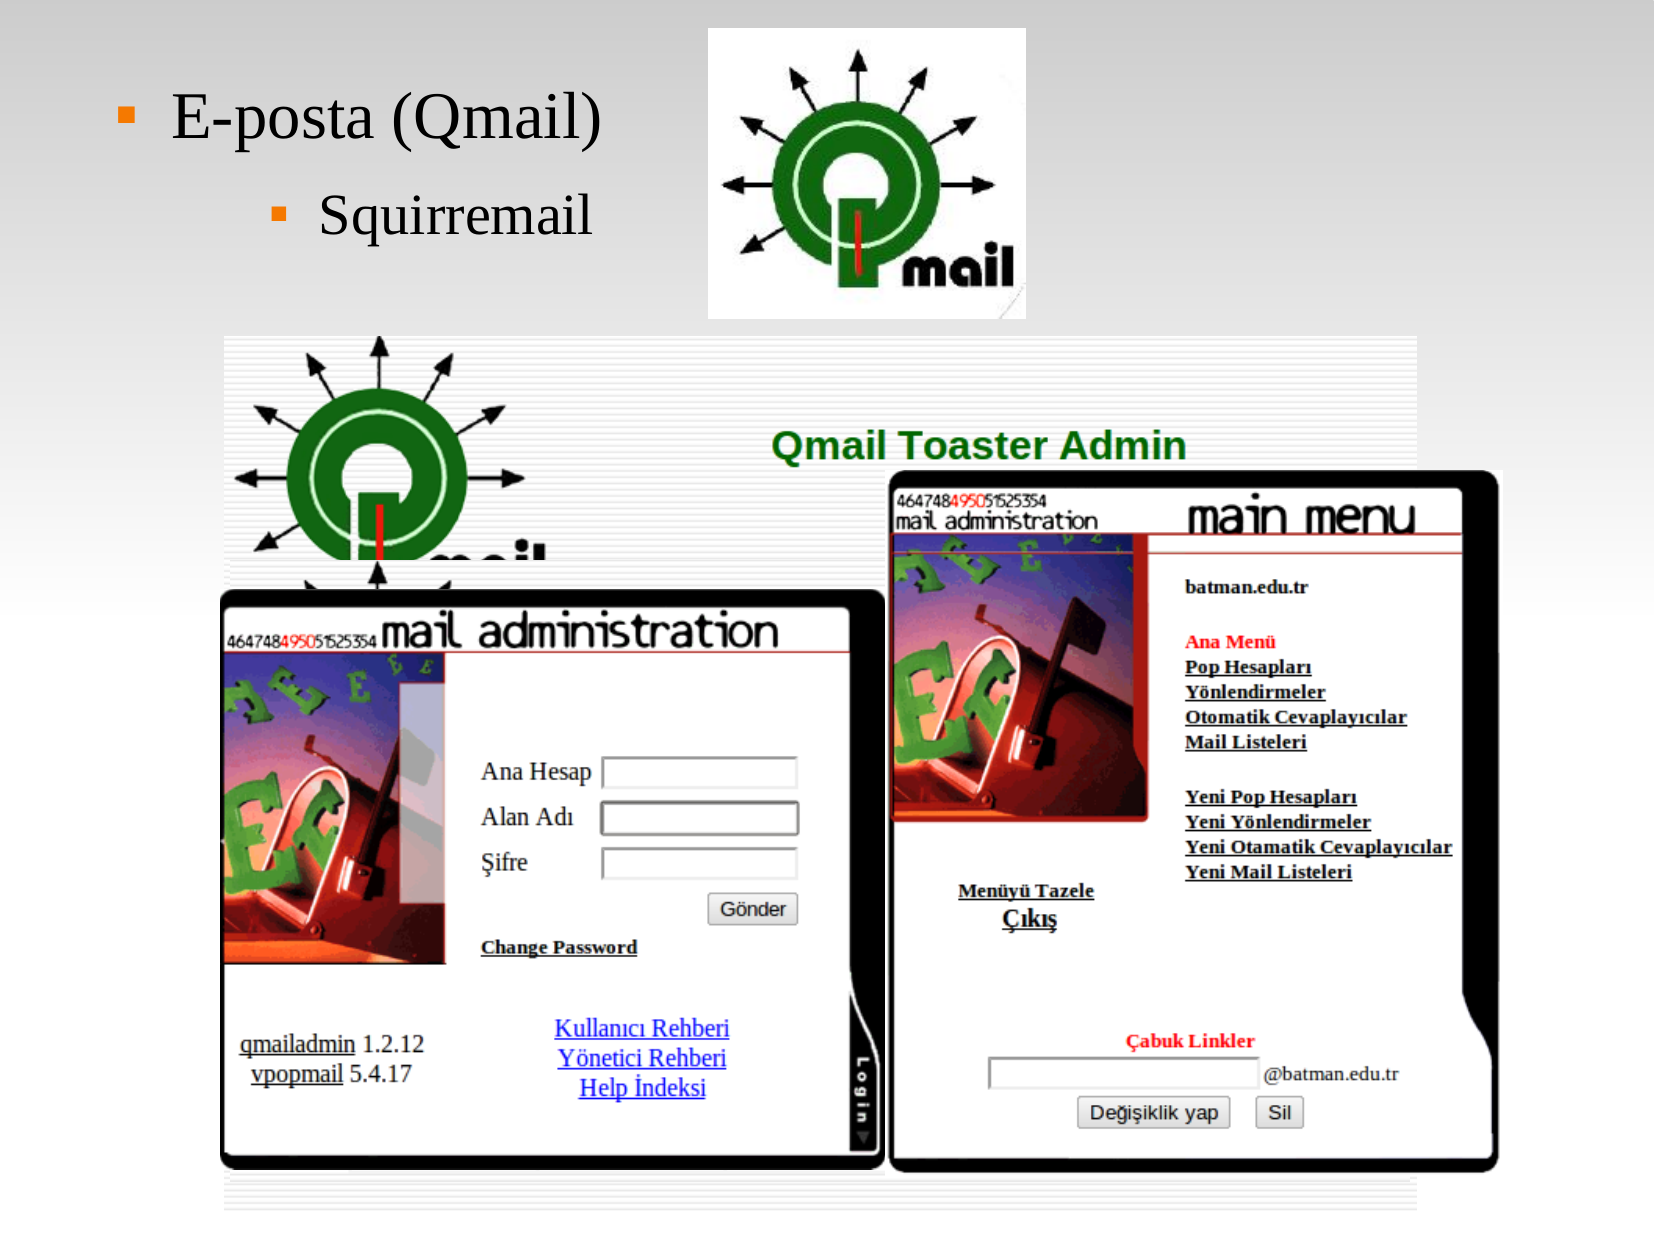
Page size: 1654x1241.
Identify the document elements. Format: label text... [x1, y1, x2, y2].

picture [220, 336, 1503, 1212]
picture [708, 28, 1026, 319]
list E-posta (Qmail) Squirremail [82, 79, 1571, 898]
